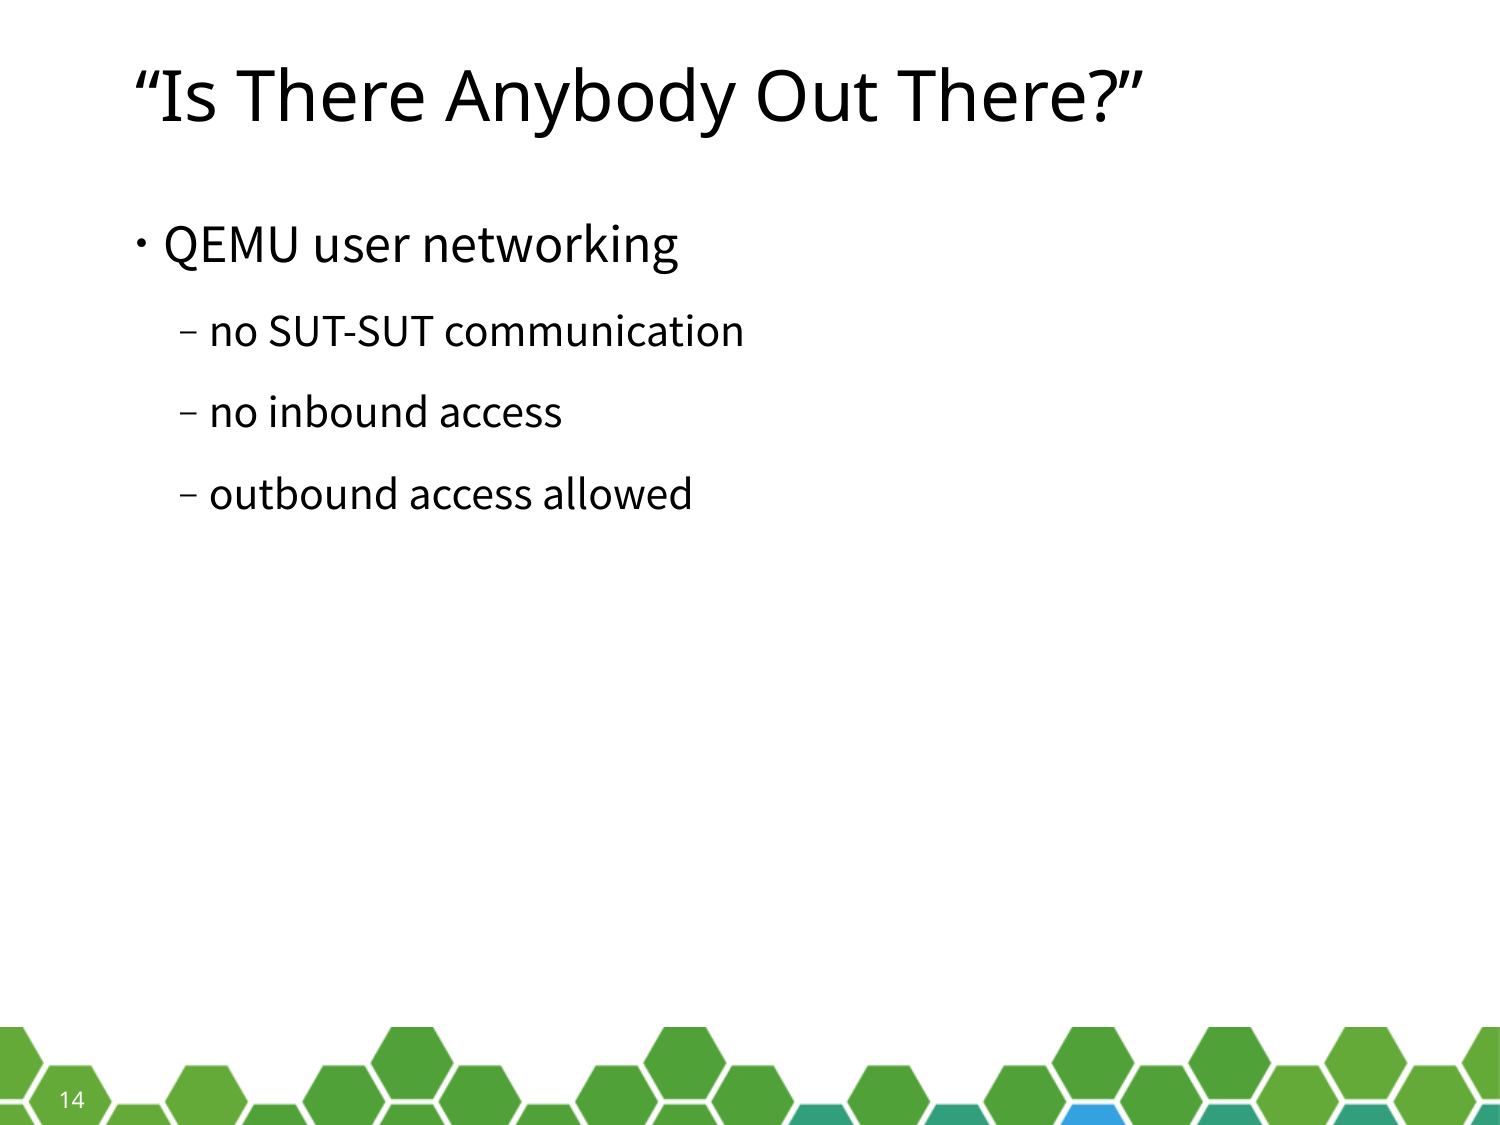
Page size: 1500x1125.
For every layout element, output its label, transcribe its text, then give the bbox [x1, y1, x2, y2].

picture [0, 1027, 1500, 1125]
title “Is There Anybody Out There?” [135, 12, 1372, 175]
list QEMU user networking no SUT-SUT communication no inbound access outbound access allowed [135, 208, 1372, 862]
